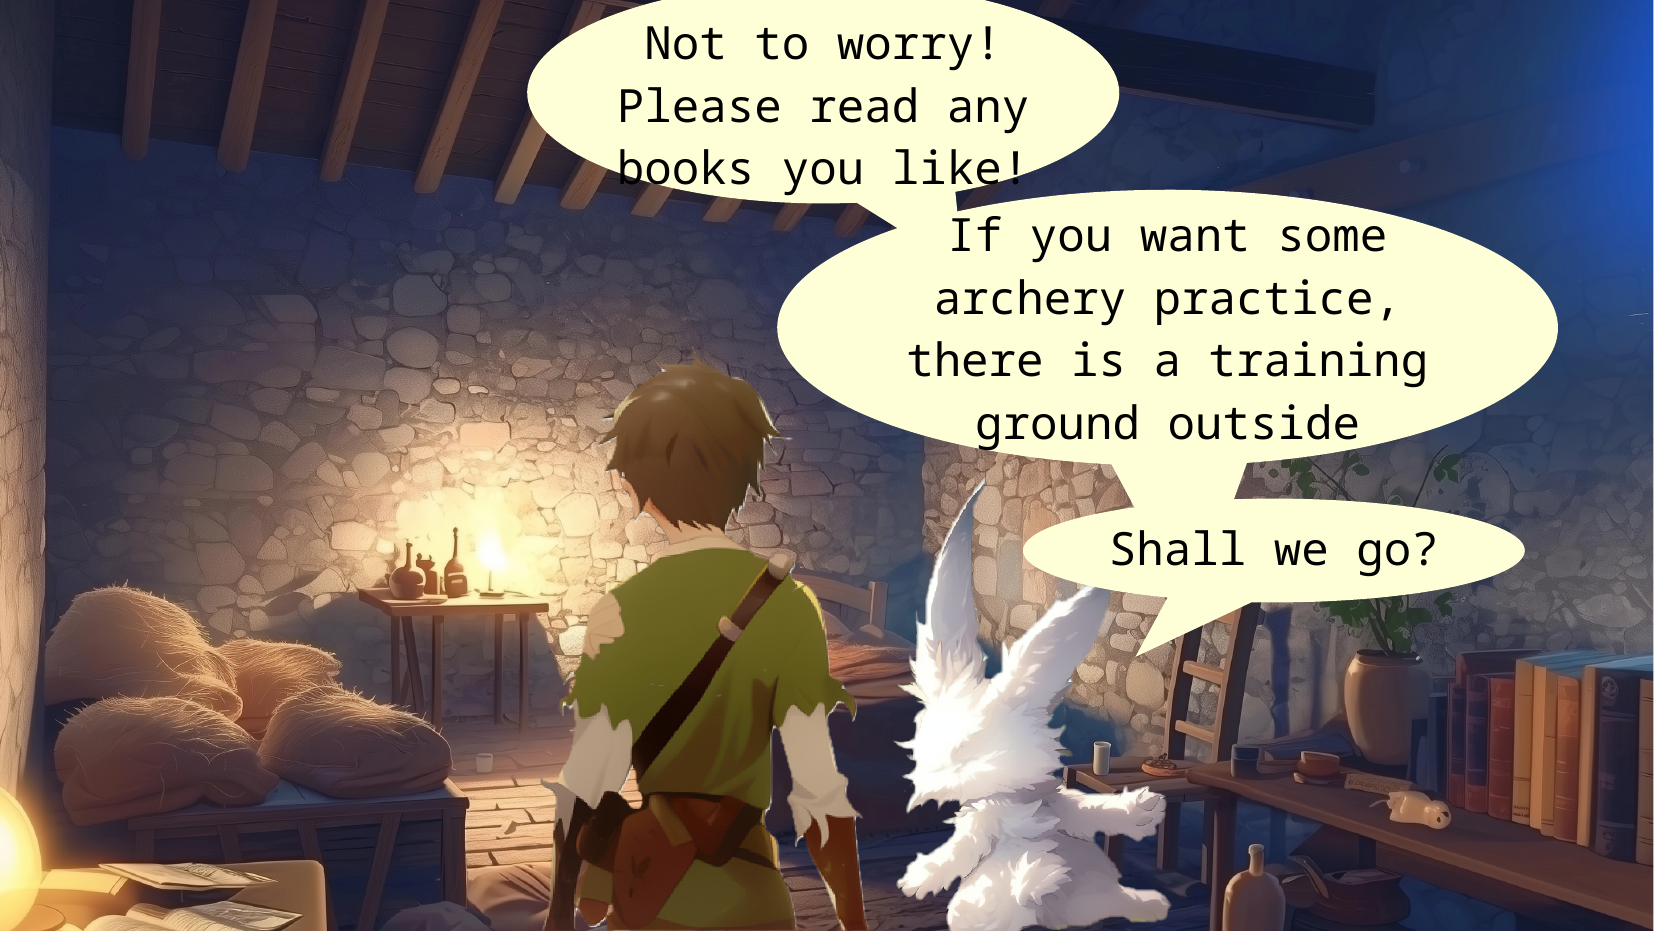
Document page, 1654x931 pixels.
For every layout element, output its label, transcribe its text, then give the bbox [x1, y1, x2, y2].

text_box Not to worry! Please read any books you like! [527, 0, 1120, 228]
text_box Shall we go? [1022, 498, 1525, 657]
text_box If you want some archery practice, there is a training ground outside [777, 189, 1558, 507]
picture [0, 0, 1654, 931]
picture [624, 176, 635, 181]
